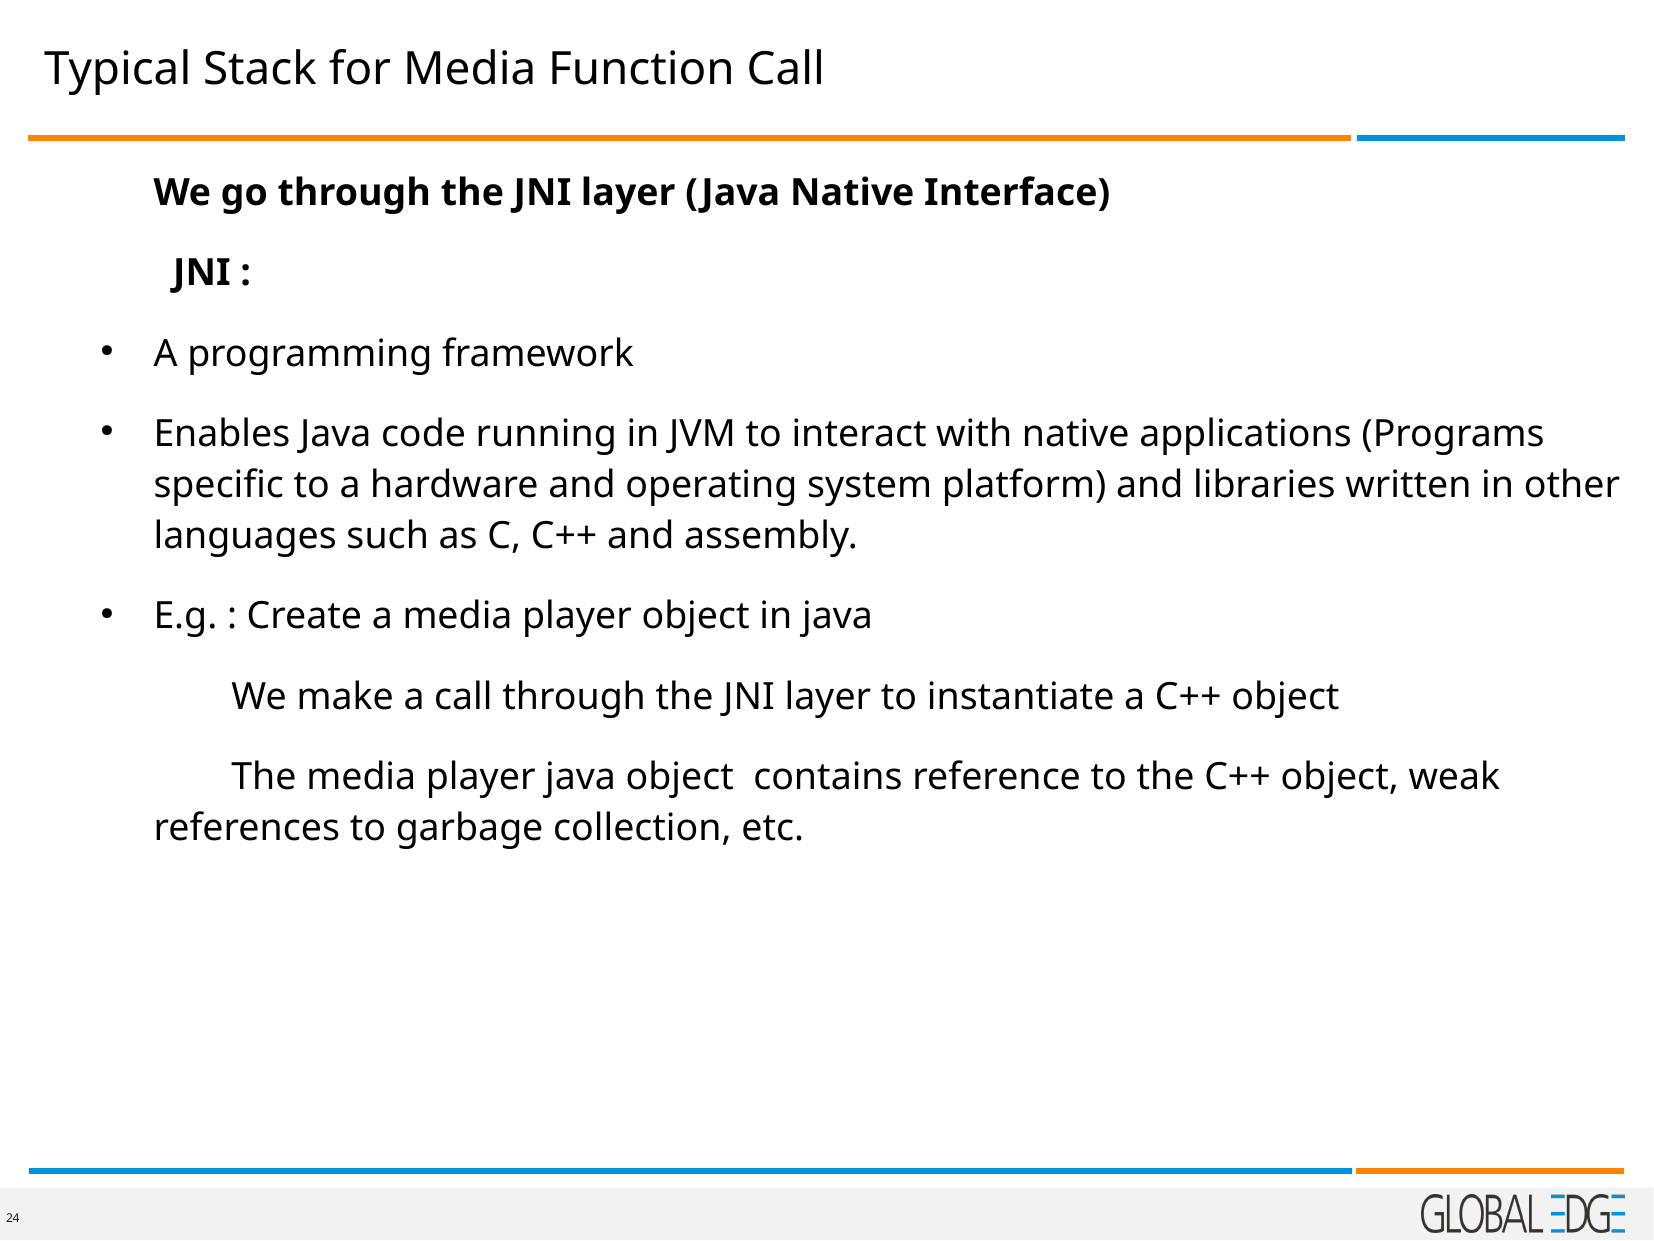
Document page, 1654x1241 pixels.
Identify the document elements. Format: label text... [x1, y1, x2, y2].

picture [1421, 1194, 1625, 1233]
list We go through the JNI layer (Java Native Interface) JNI : A programming framework Enables Java code running in JVM to interact with native applications (Programs specific to a hardware and operating system platform) and libraries written in other languages such as C, C++ and assembly. E.g. : Create a media player object in java We make a call through the JNI layer to instantiate a C++ object The media player java object contains reference to the C++ object, weak references to garbage collection, etc. [82, 165, 1654, 1158]
title Typical Stack for Media Function Call [17, 18, 1499, 115]
